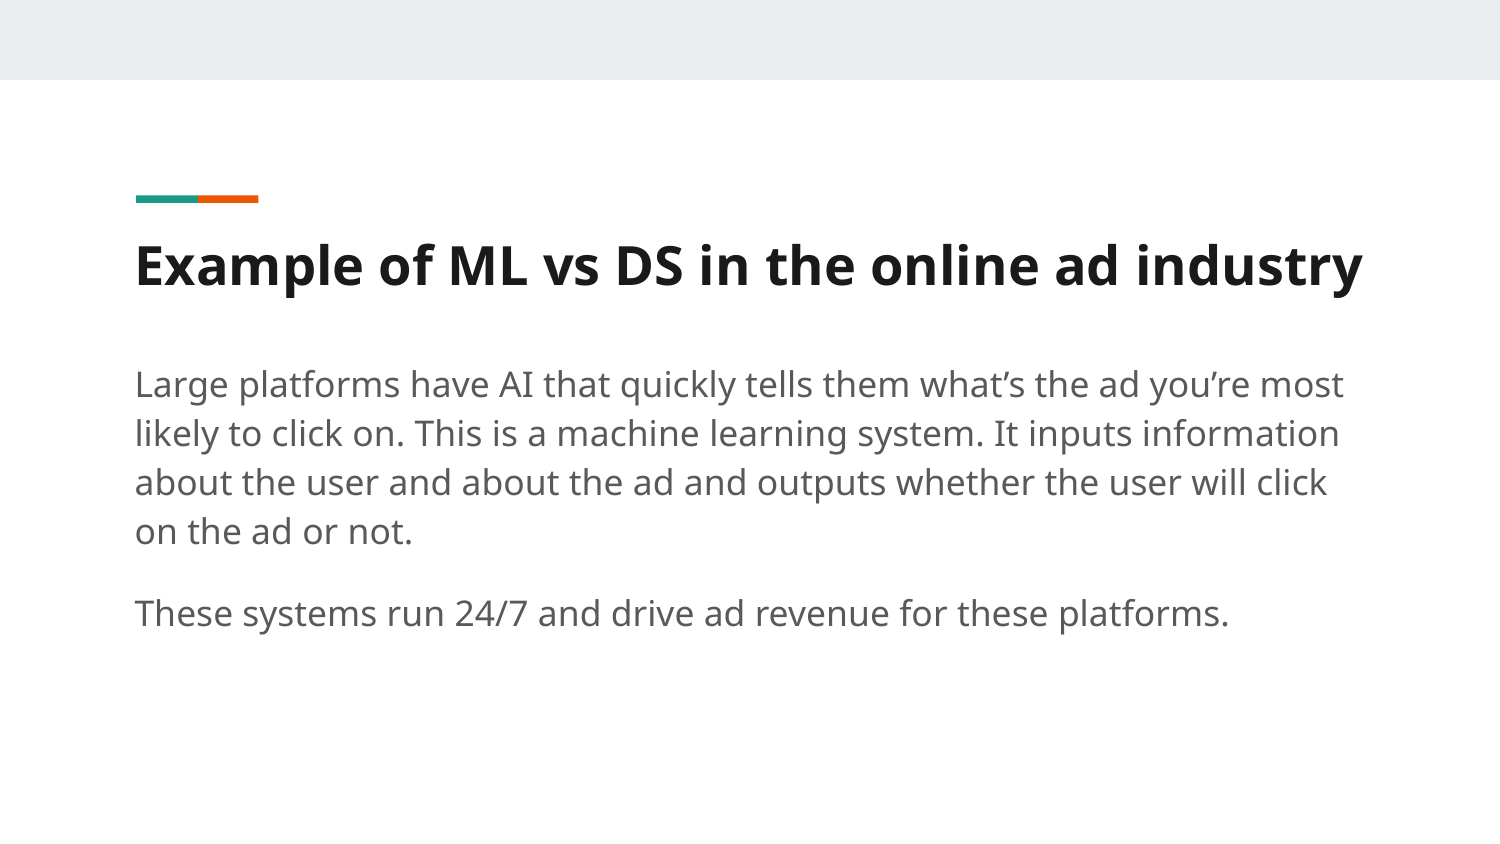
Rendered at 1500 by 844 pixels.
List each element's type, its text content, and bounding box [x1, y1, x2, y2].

list Large platforms have AI that quickly tells them what’s the ad you’re most likely to click on. This is a machine learning system. It inputs information about the user and about the ad and outputs whether the user will click on the ad or not. These systems run 24/7 and drive ad revenue for these platforms. [119, 341, 1381, 712]
title Example of ML vs DS in the online ad industry [119, 216, 1381, 305]
